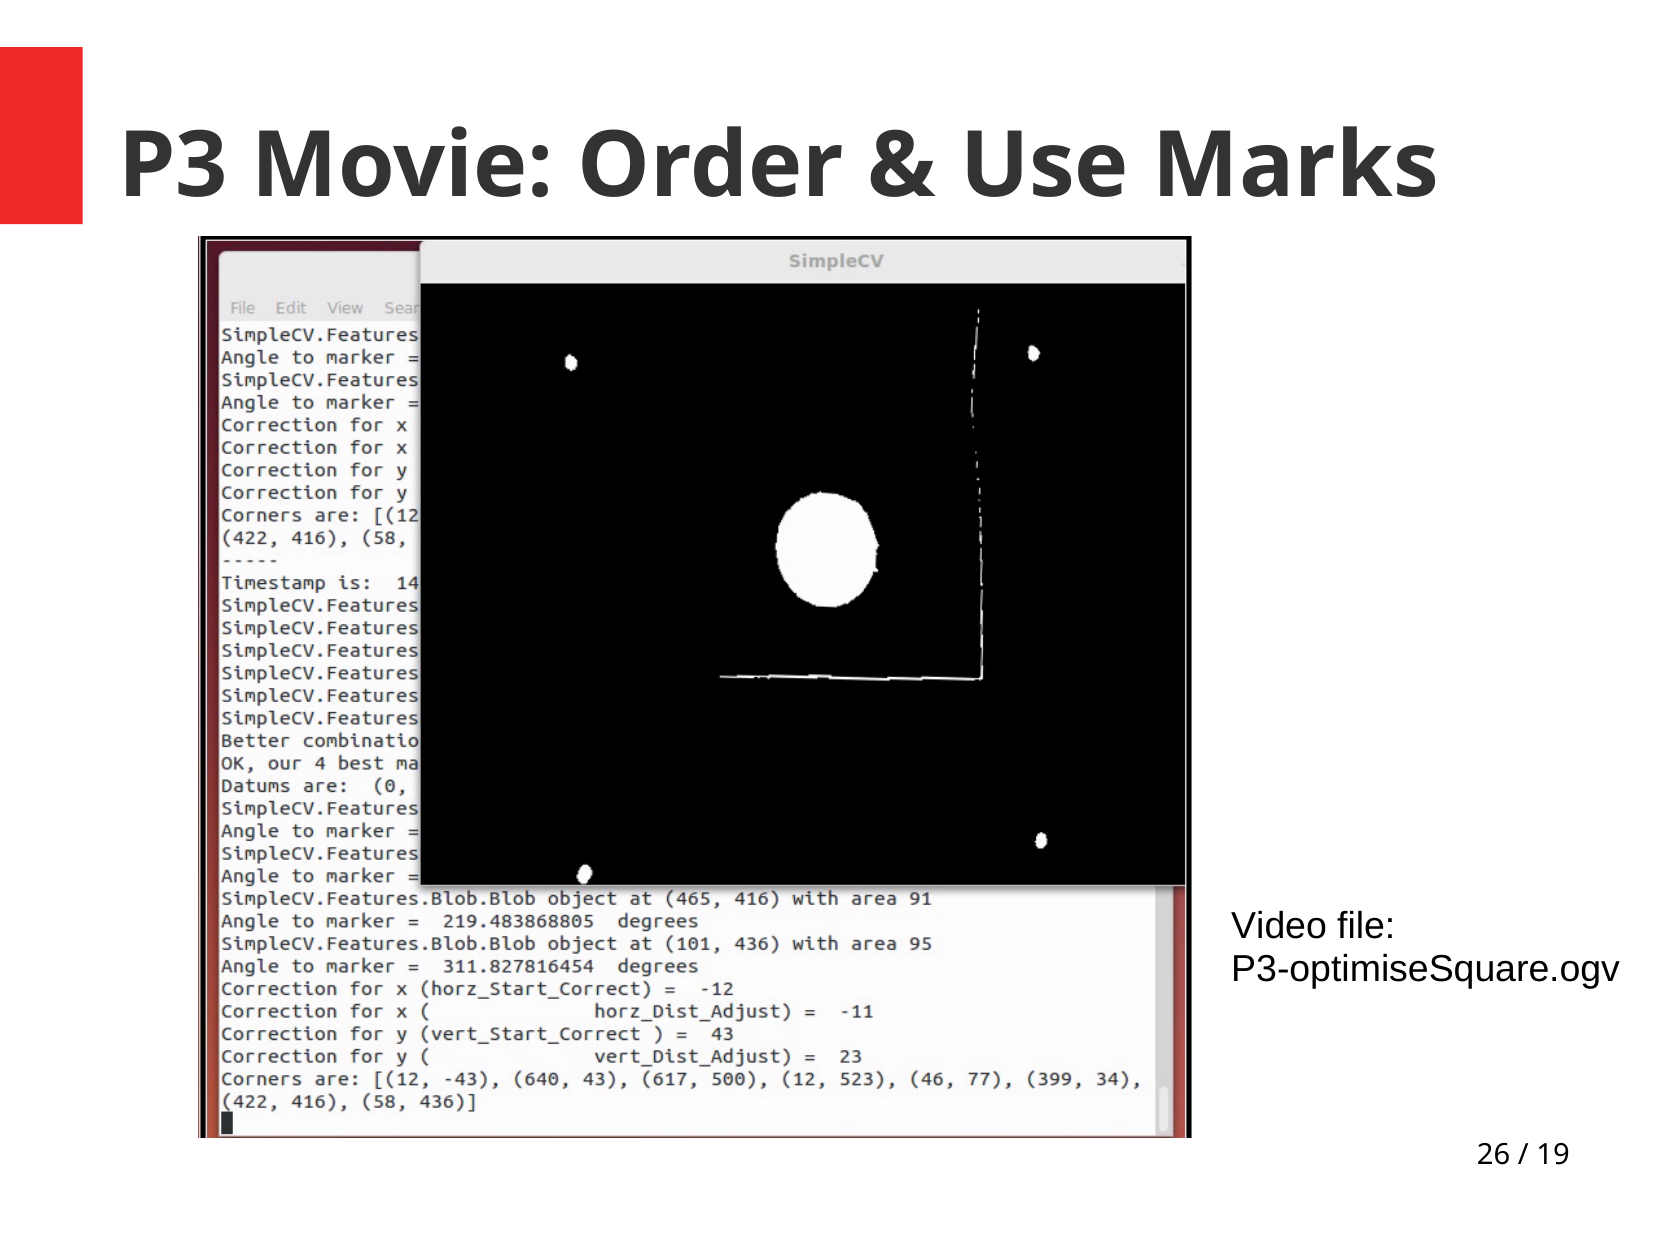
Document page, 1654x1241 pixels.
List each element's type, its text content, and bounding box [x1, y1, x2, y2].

text_box Video file: P3-optimiseSquare.ogv [1216, 897, 1654, 1043]
text_box [197, 236, 1193, 1139]
title P3 Movie: Order & Use Marks [118, 49, 1571, 256]
